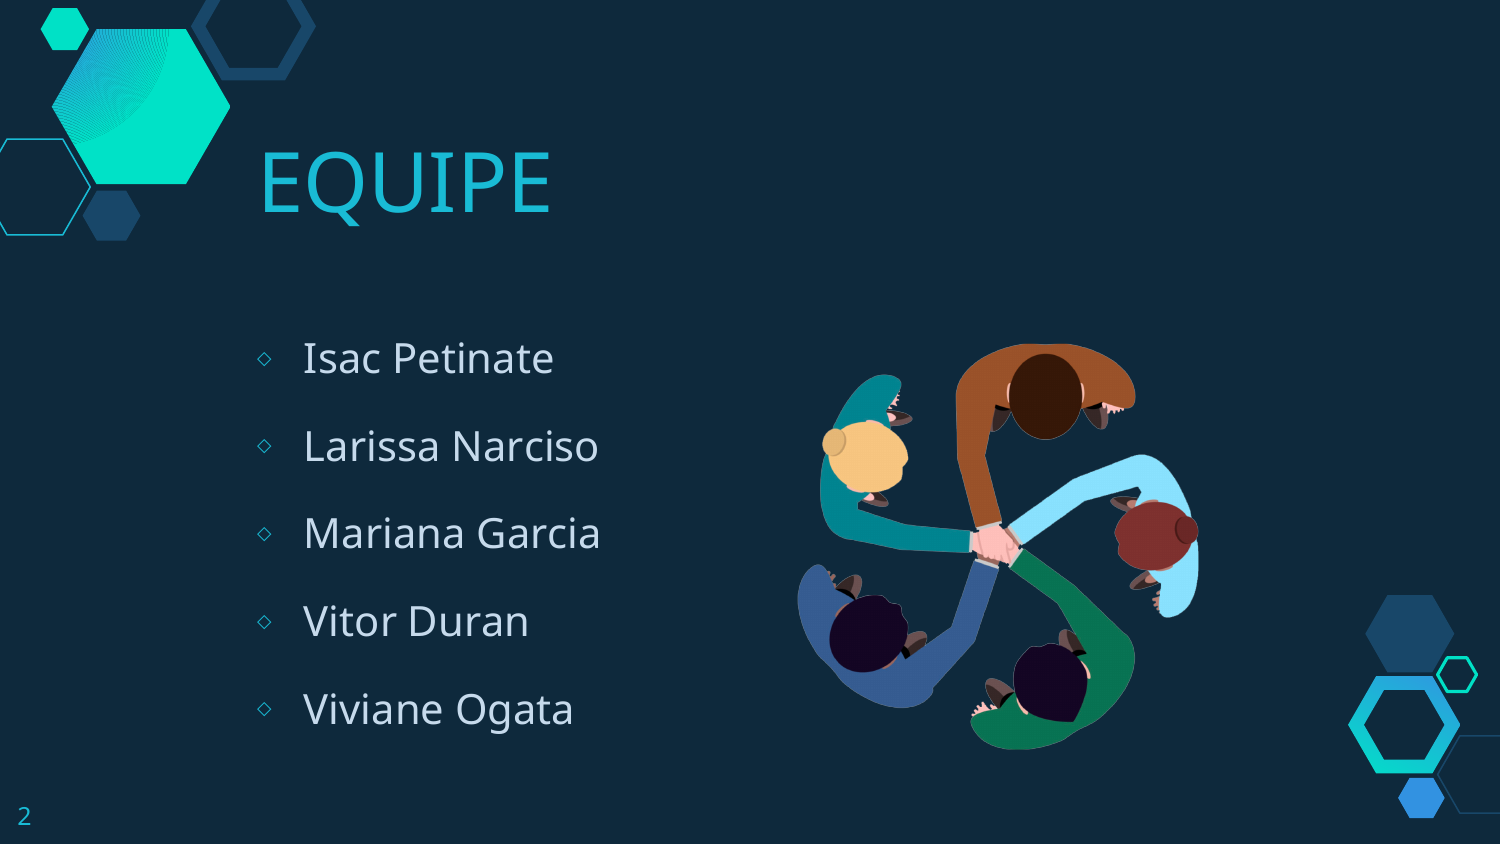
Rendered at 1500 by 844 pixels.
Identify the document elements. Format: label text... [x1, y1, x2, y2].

list Isac Petinate Larissa Narciso Mariana Garcia Vitor Duran Viviane Ogata [242, 291, 727, 774]
title Equipe [242, 114, 1172, 235]
text_box 2 [2, 785, 93, 844]
picture [797, 339, 1199, 750]
